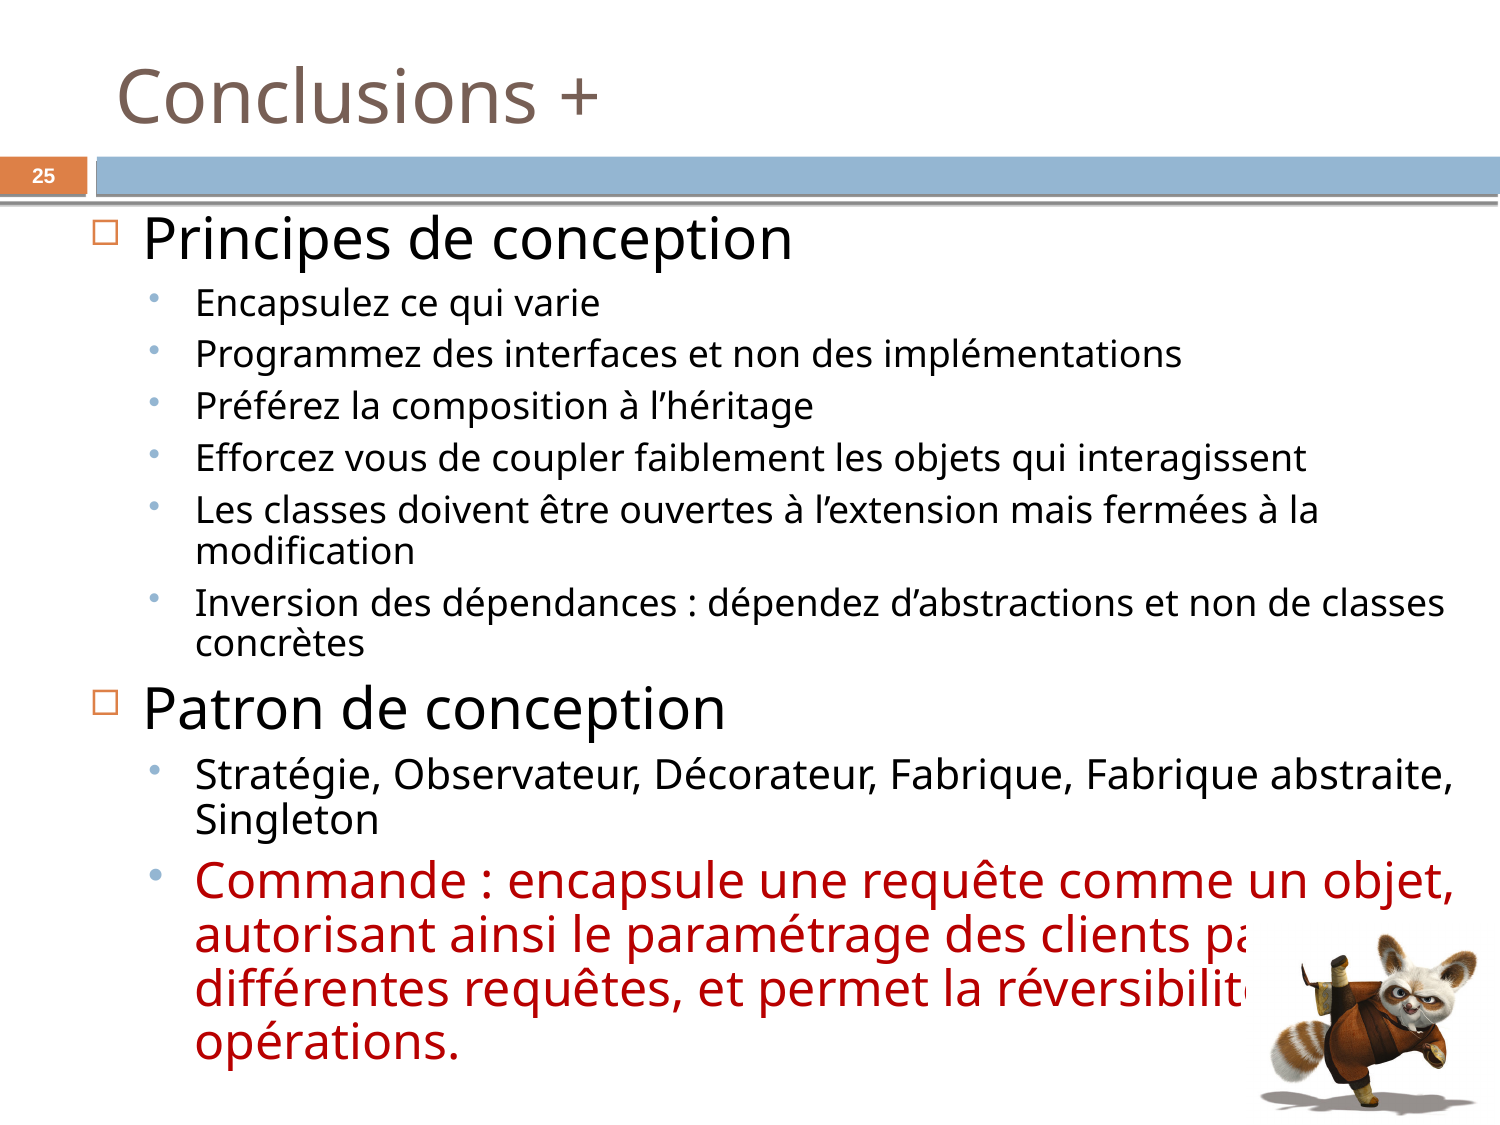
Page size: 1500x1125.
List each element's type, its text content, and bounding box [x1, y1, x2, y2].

title Conclusions + [100, 37, 1438, 149]
slide_number <numéro> [0, 155, 88, 196]
picture [1246, 923, 1495, 1125]
list Principes de conception Encapsulez ce qui varie Programmez des interfaces et non des implémentations Préférez la composition à l’héritage Efforcez vous de coupler faiblement les objets qui interagissent Les classes doivent être ouvertes à l’extension mais fermées à la modification Inversion des dépendances : dépendez d’abstractions et non de classes concrètes Patron de conception Stratégie, Observateur, Décorateur, Fabrique, Fabrique abstraite, Singleton Commande : encapsule une requête comme un objet, autorisant ainsi le paramétrage des clients par différentes requêtes, et permet la réversibilité des opérations. [75, 201, 1500, 1125]
